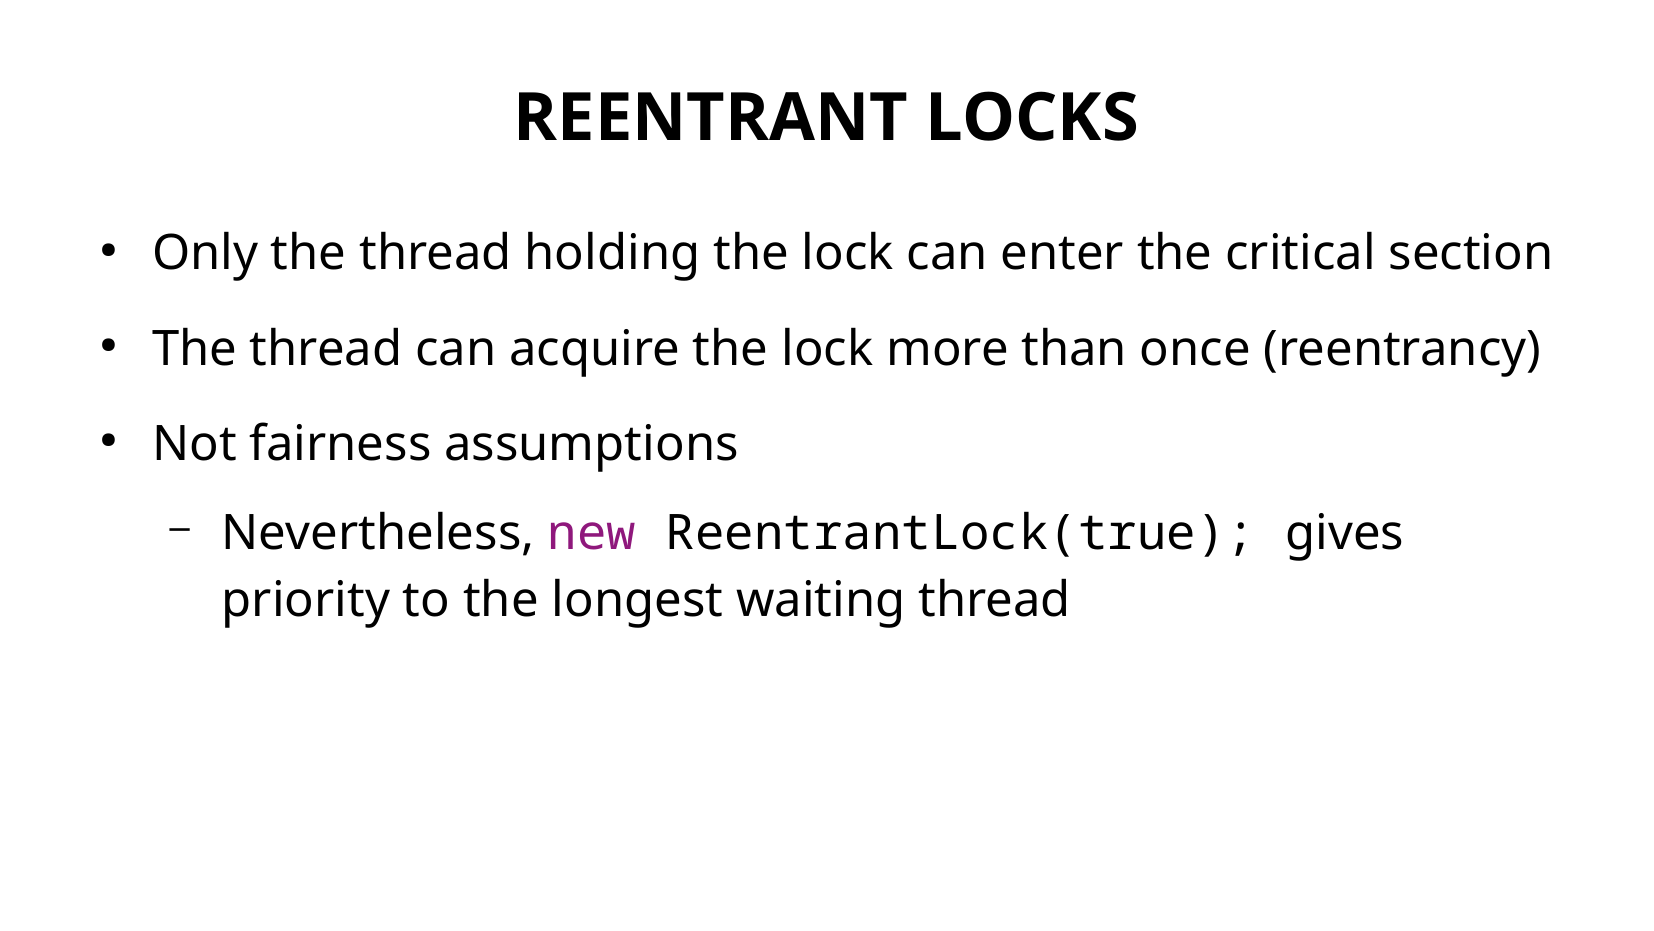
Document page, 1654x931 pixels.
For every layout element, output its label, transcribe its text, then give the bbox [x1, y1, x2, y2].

title REENTRANT LOCKS [82, 36, 1571, 193]
list Only the thread holding the lock can enter the critical section The thread can acquire the lock more than once (reentrancy) Not fairness assumptions Nevertheless, new ReentrantLock(true); gives priority to the longest waiting thread [82, 217, 1571, 757]
